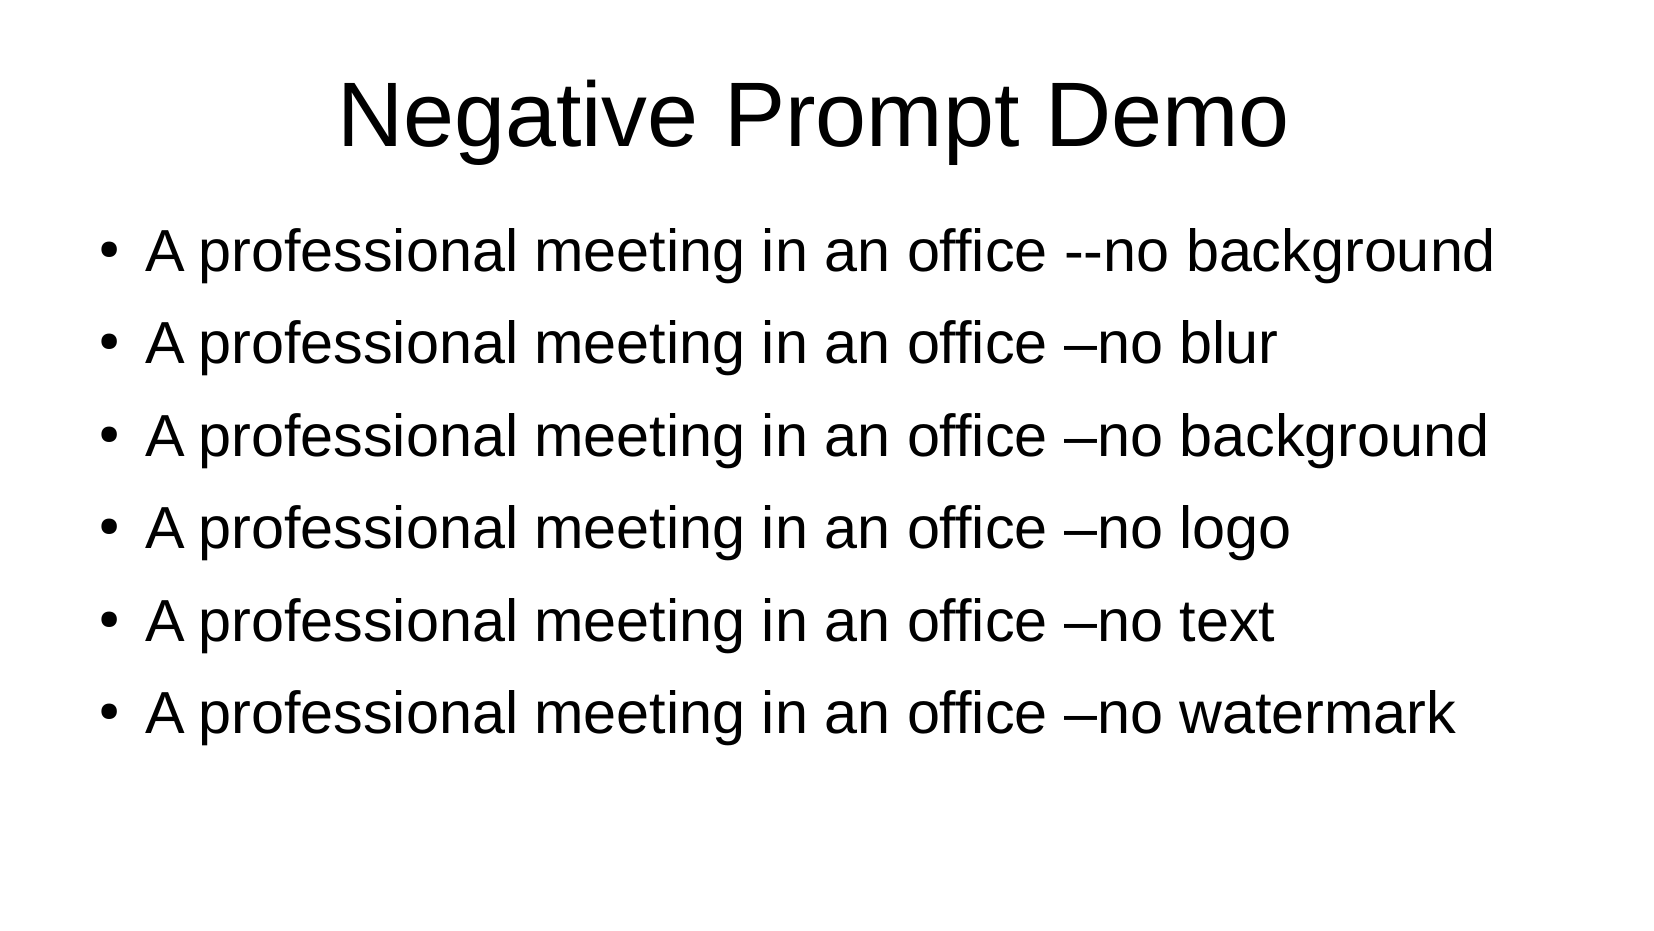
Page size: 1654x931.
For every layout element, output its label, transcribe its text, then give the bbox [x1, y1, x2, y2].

list A professional meeting in an office --no background A professional meeting in an office –no blur A professional meeting in an office –no background A professional meeting in an office –no logo A professional meeting in an office –no text A professional meeting in an office –no watermark [82, 217, 1571, 758]
title Negative Prompt Demo [82, 37, 1571, 193]
